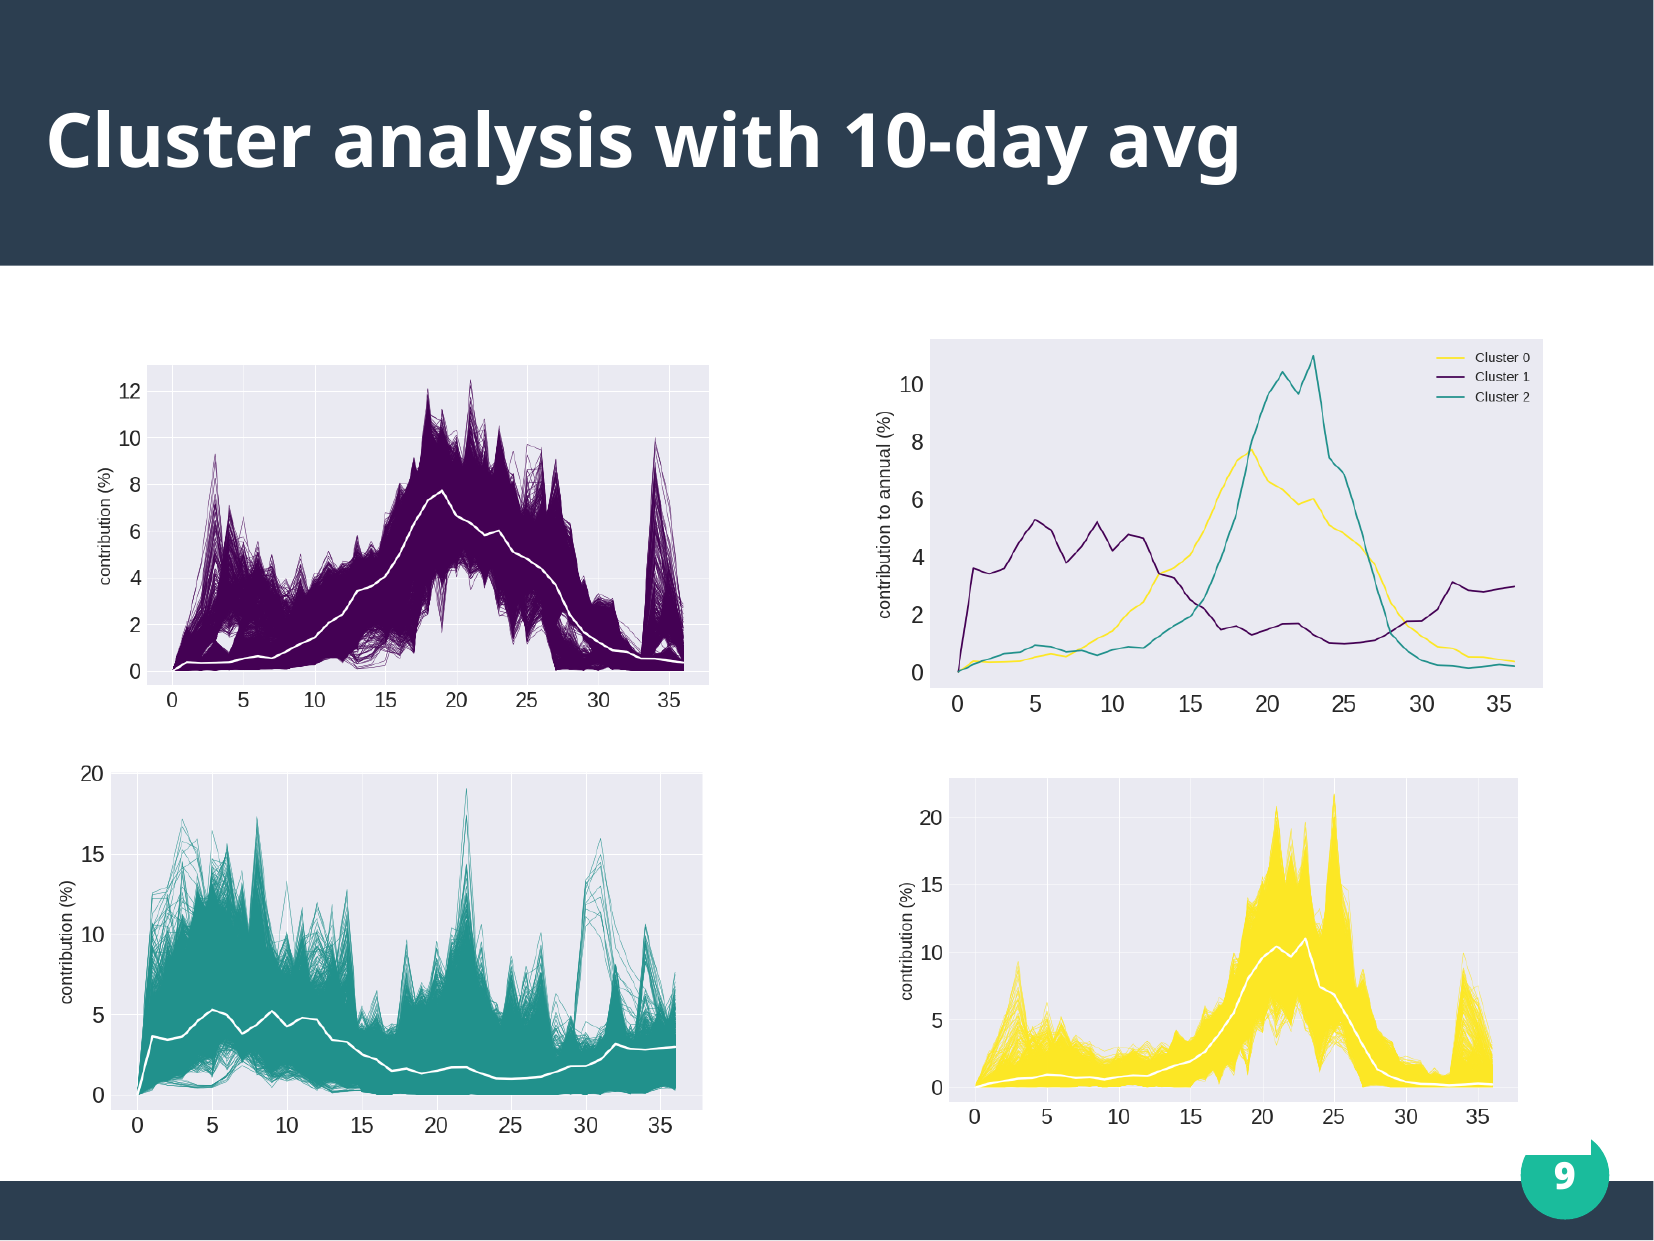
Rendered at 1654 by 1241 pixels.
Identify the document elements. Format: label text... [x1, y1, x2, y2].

title Cluster analysis with 10-day avg [45, 60, 1581, 218]
picture [15, 314, 781, 1165]
picture [831, 284, 1621, 1156]
